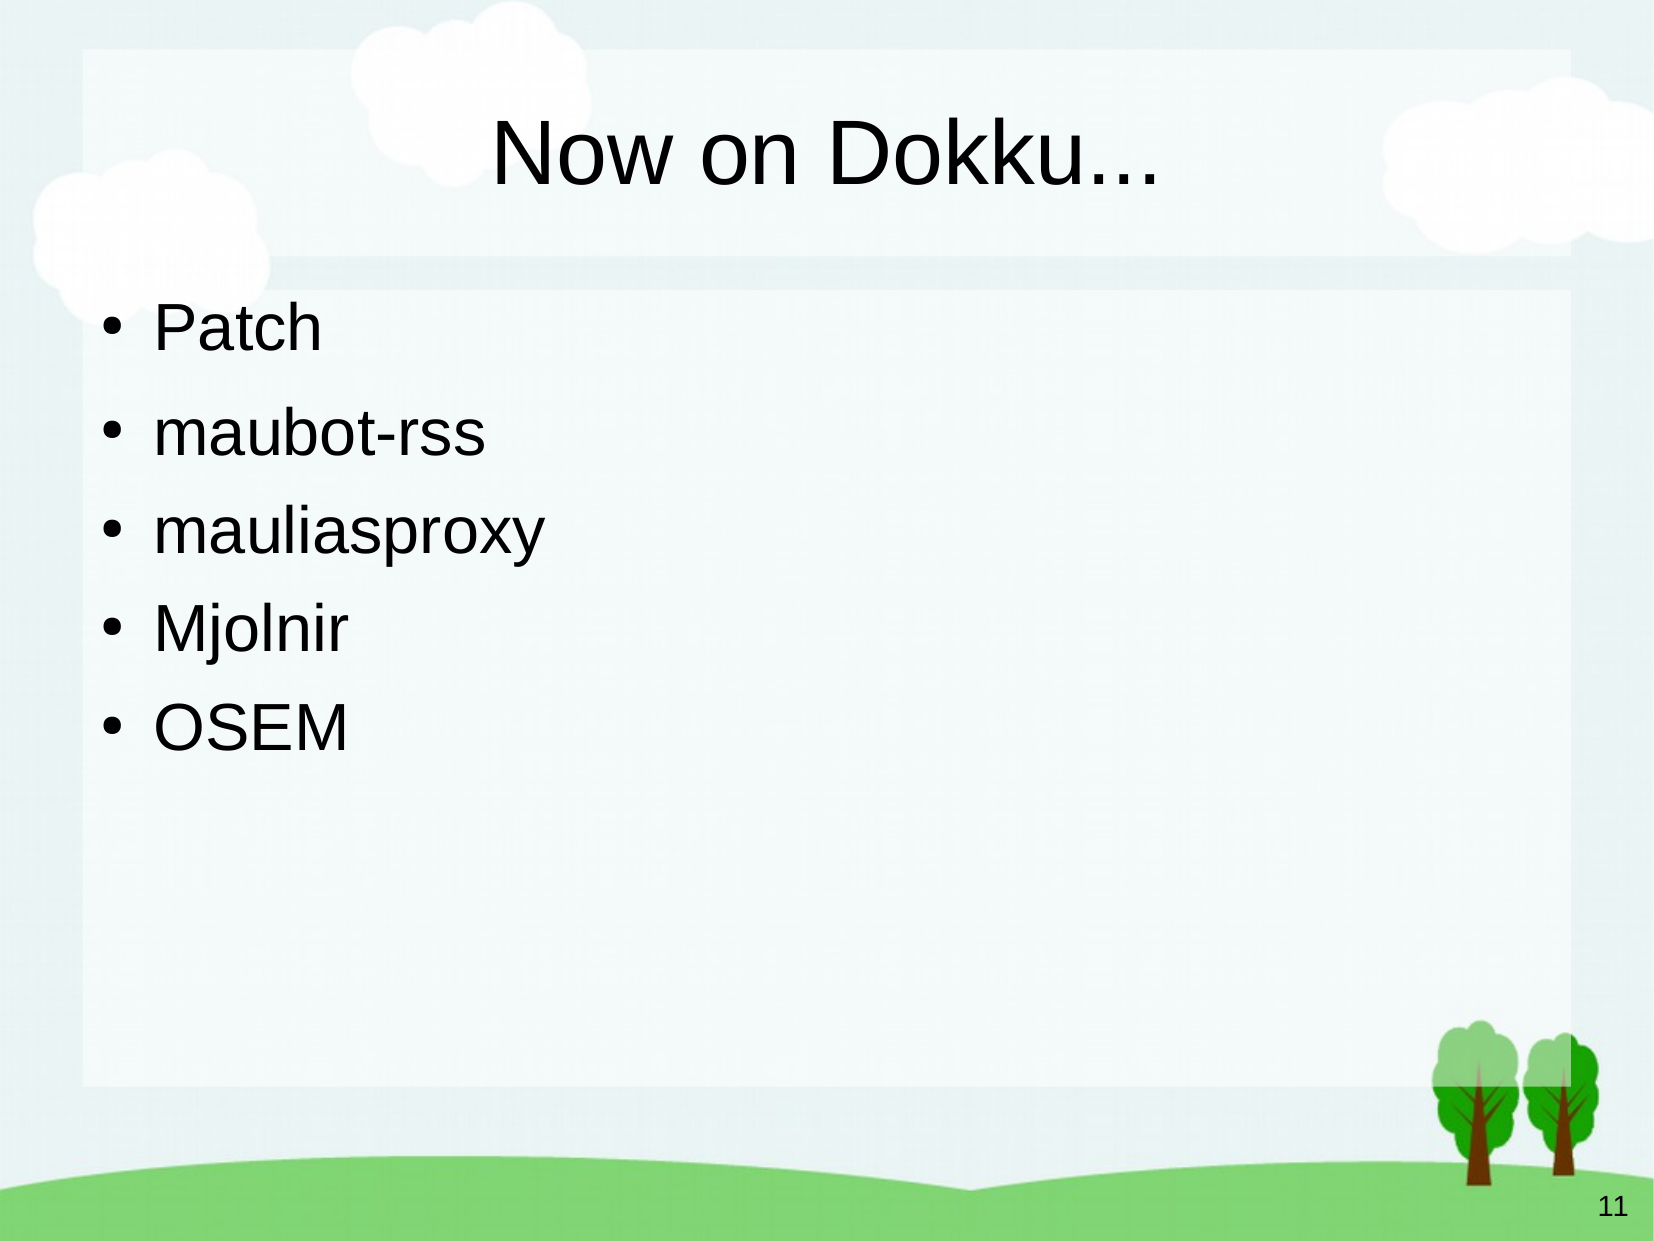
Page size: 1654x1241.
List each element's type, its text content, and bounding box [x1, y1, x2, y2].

picture [0, 0, 1654, 1241]
list Patch maubot-rss mauliasproxy Mjolnir OSEM [82, 290, 1571, 1087]
title Now on Dokku... [82, 49, 1571, 257]
